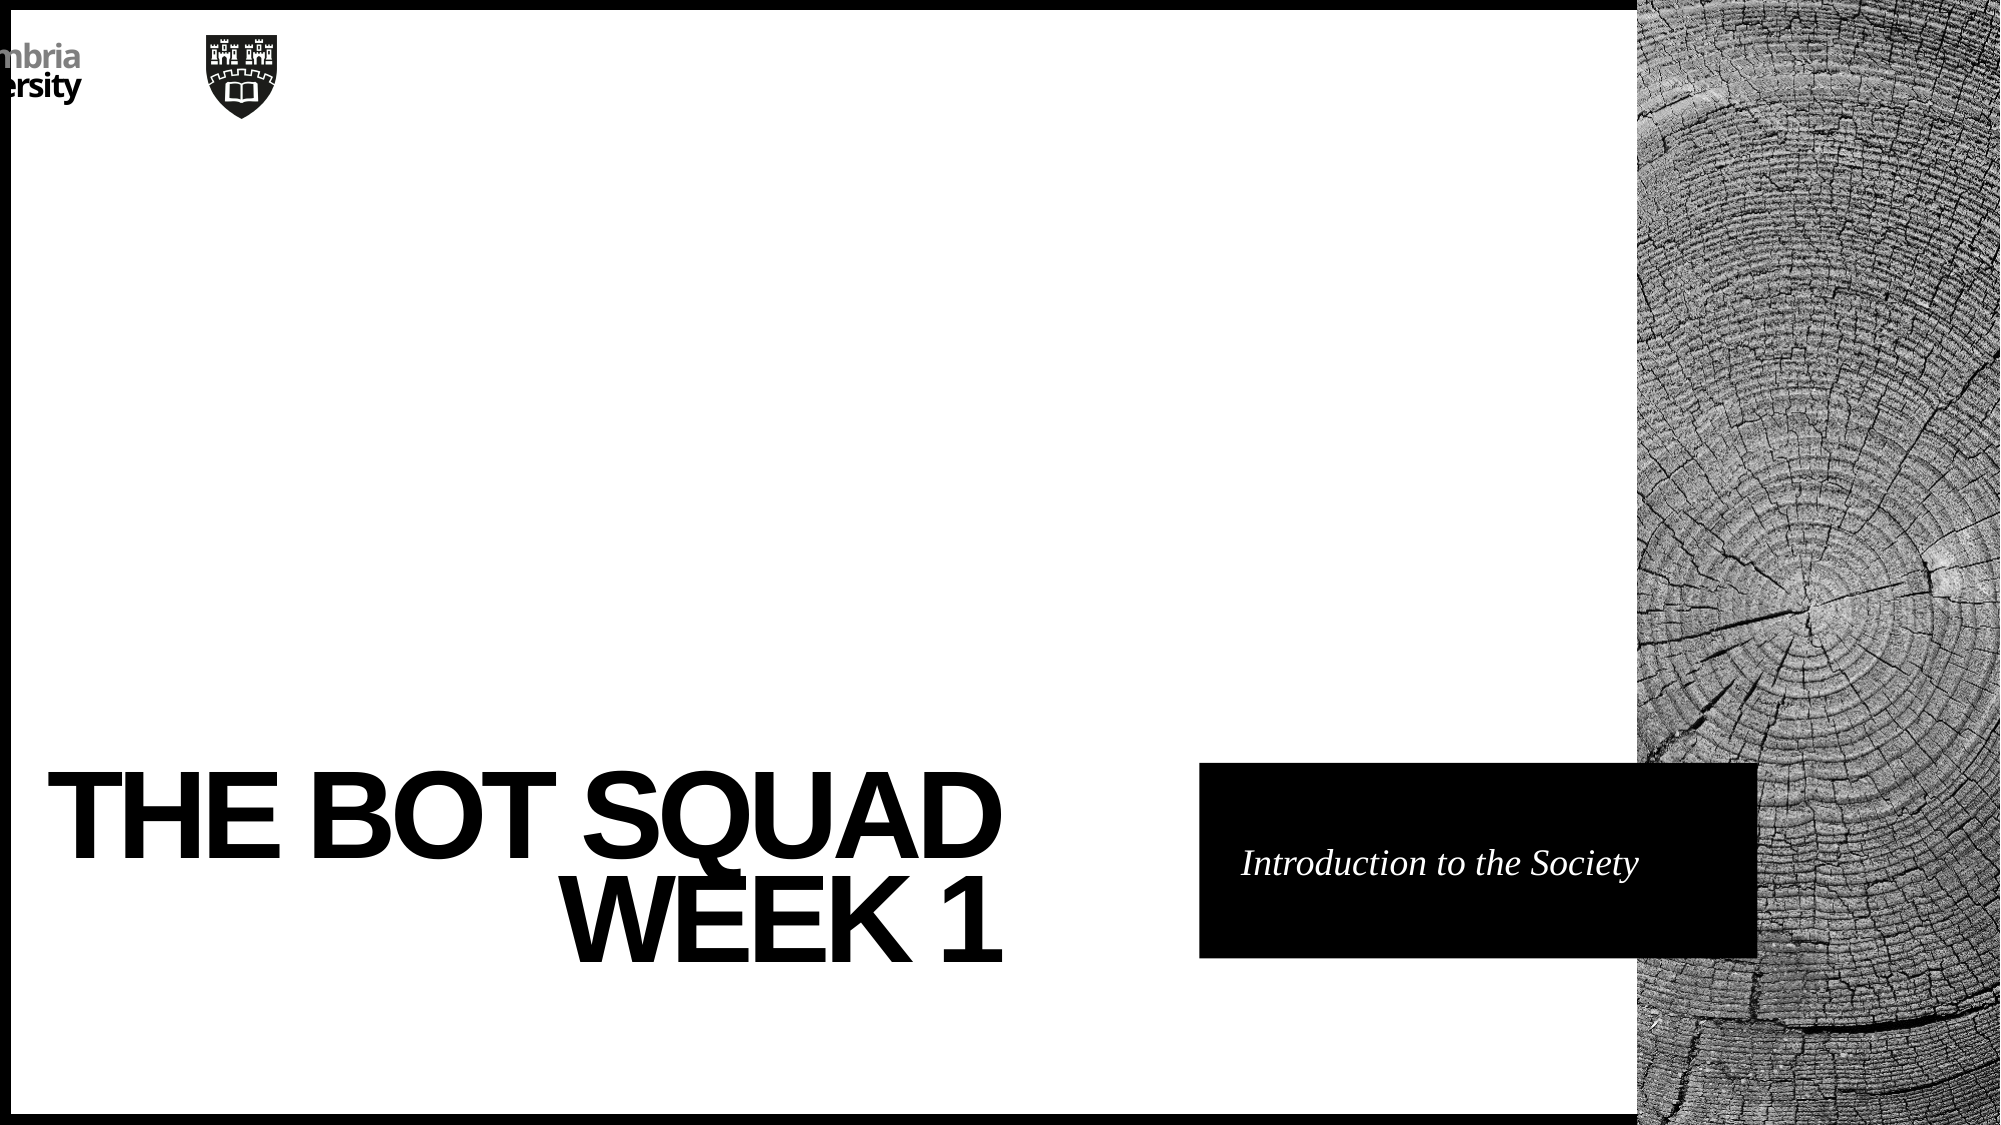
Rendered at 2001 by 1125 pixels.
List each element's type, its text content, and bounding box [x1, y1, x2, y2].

title The Bot Squad Week 1 [47, 712, 1163, 988]
picture [206, 35, 277, 119]
subtitle Introduction to the Society [1199, 762, 1758, 959]
picture [1637, 0, 2000, 1125]
text_box Northumbria University [0, 40, 192, 107]
